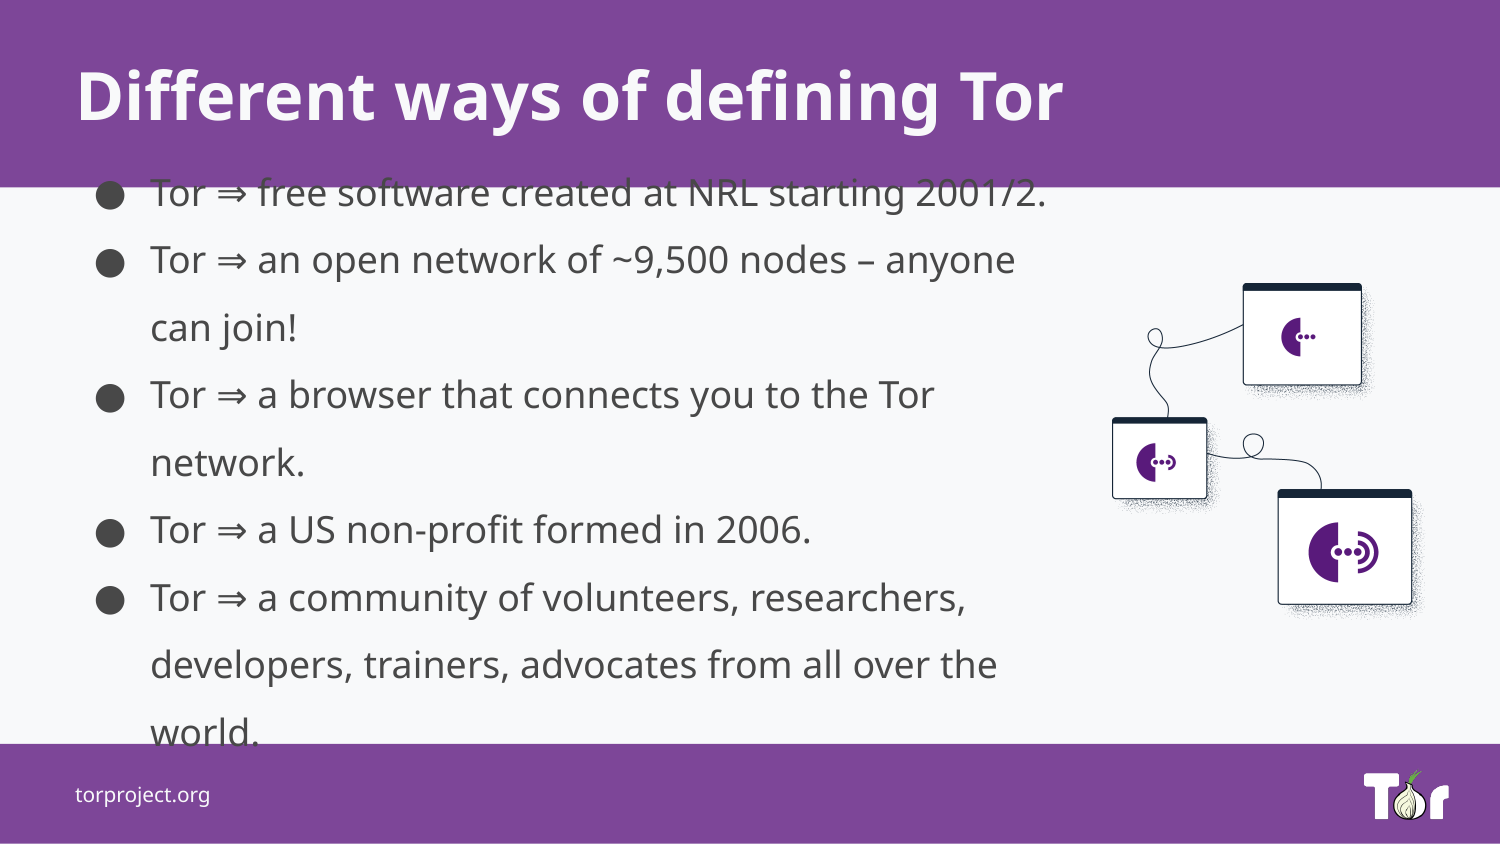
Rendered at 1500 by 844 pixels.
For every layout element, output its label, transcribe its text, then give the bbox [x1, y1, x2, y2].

picture [1062, 250, 1463, 650]
picture [1364, 768, 1449, 820]
title Different ways of defining Tor [75, 46, 1436, 141]
list Tor ⇒ free software created at NRL starting 2001/2. Tor ⇒ an open network of ~9,500 nodes – anyone can join! Tor ⇒ a browser that connects you to the Tor network. Tor ⇒ a US non-profit formed in 2006. Tor ⇒ a community of volunteers, researchers, developers, trainers, advocates from all over the world. [75, 187, 1083, 713]
